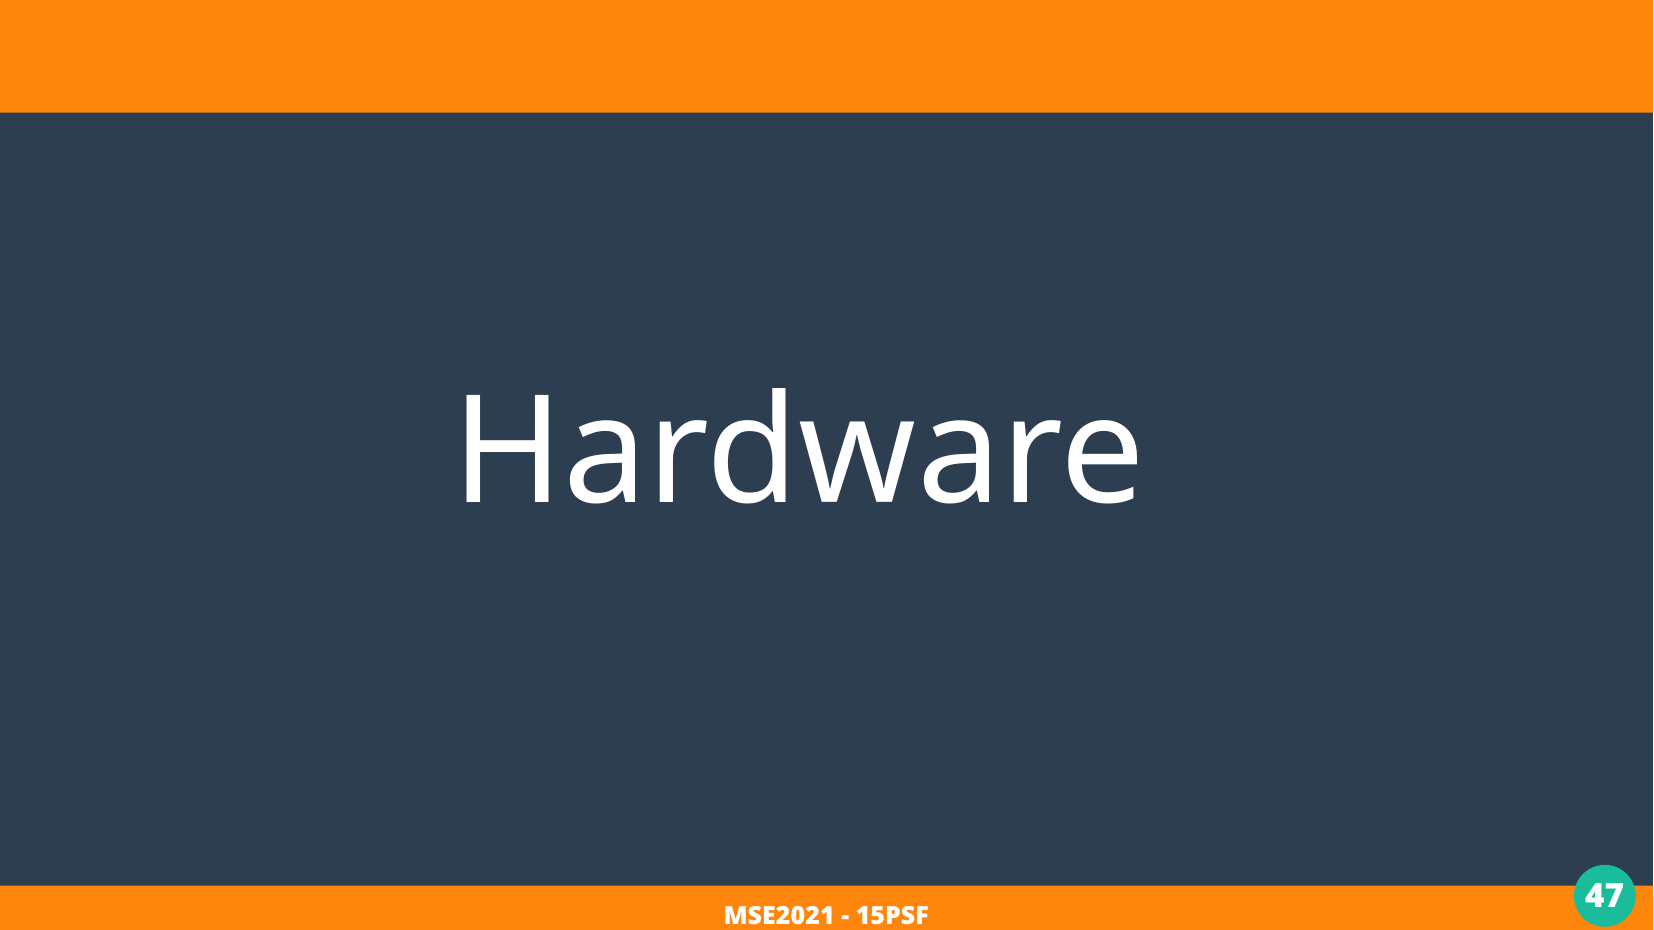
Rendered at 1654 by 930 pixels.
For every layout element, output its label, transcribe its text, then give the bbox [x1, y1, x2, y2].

list Hardware [452, 342, 1653, 579]
